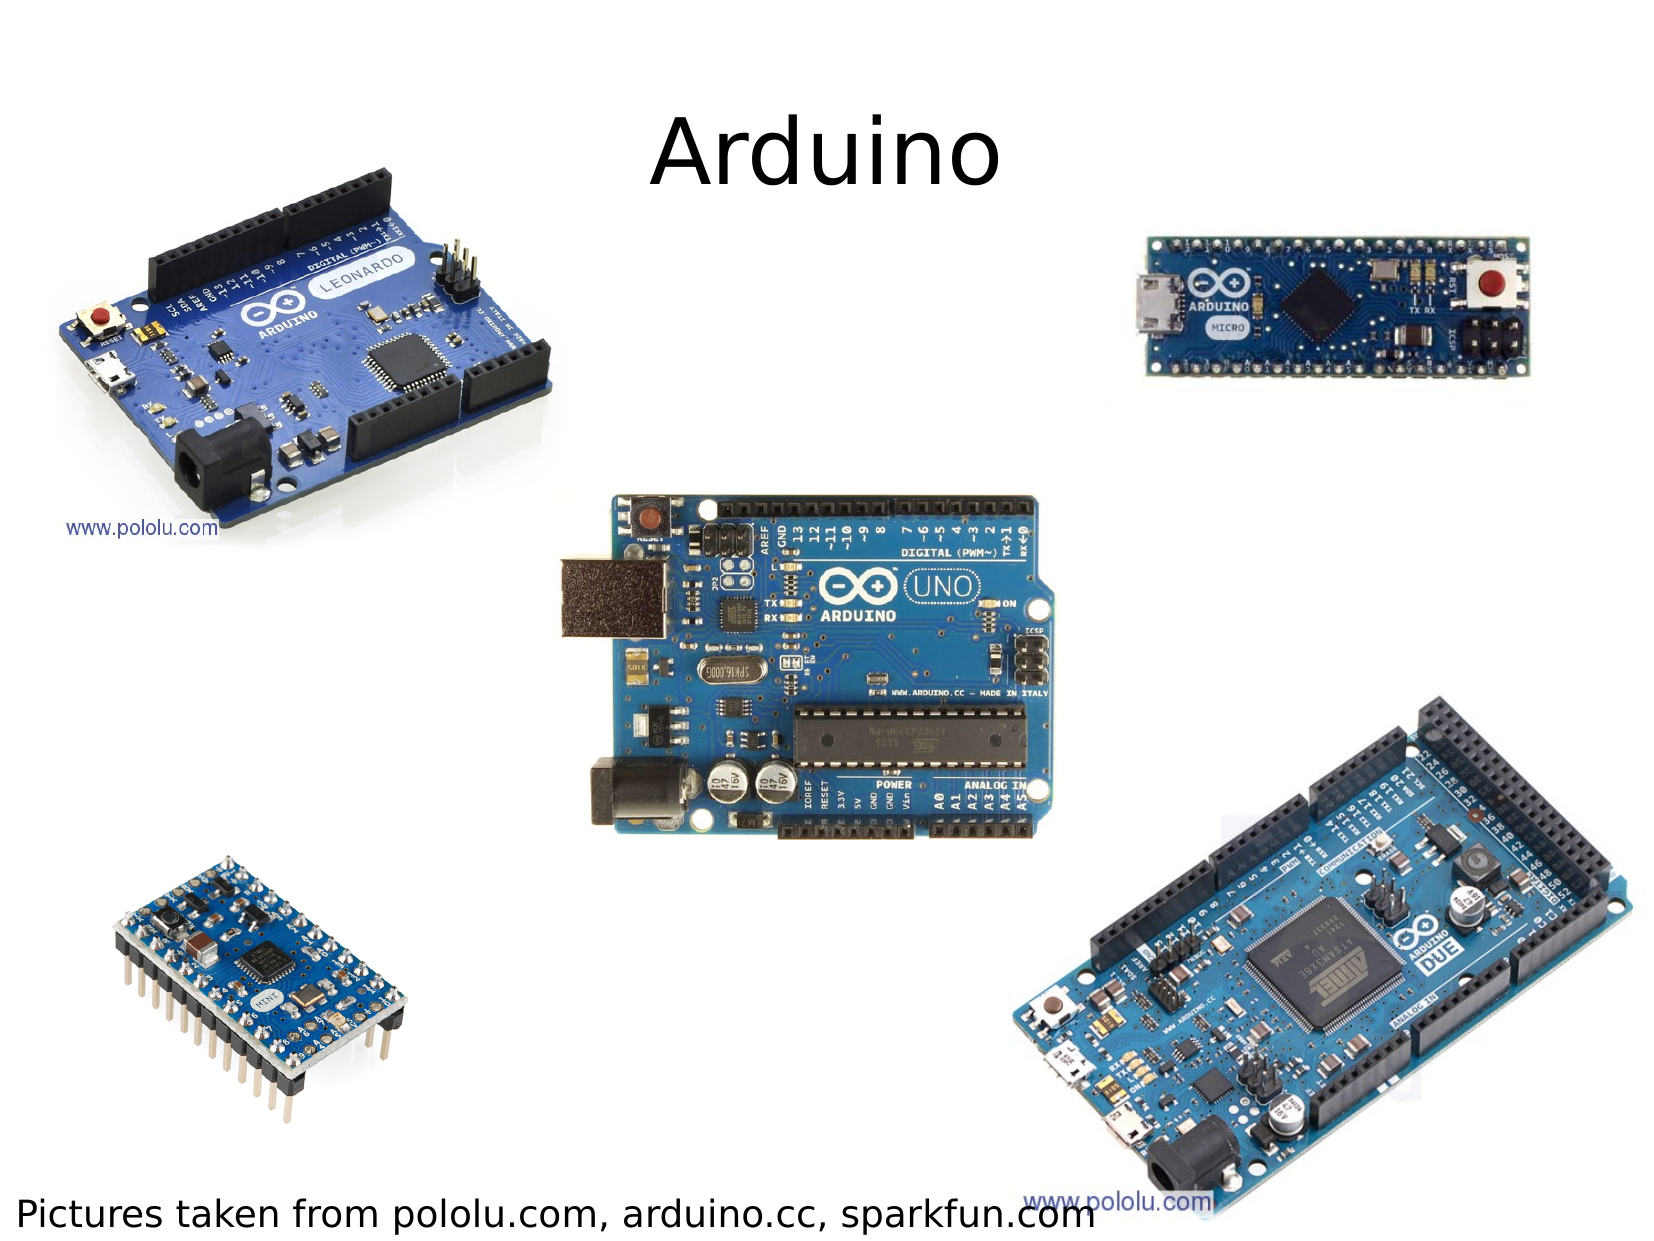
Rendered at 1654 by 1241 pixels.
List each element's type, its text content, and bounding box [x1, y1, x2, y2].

text_box Pictures taken from pololu.com, arduino.cc, sparkfun.com [0, 1185, 1113, 1241]
picture [1087, 194, 1591, 421]
picture [39, 149, 1654, 1241]
picture [98, 832, 421, 1156]
title Arduino [82, 49, 1571, 257]
